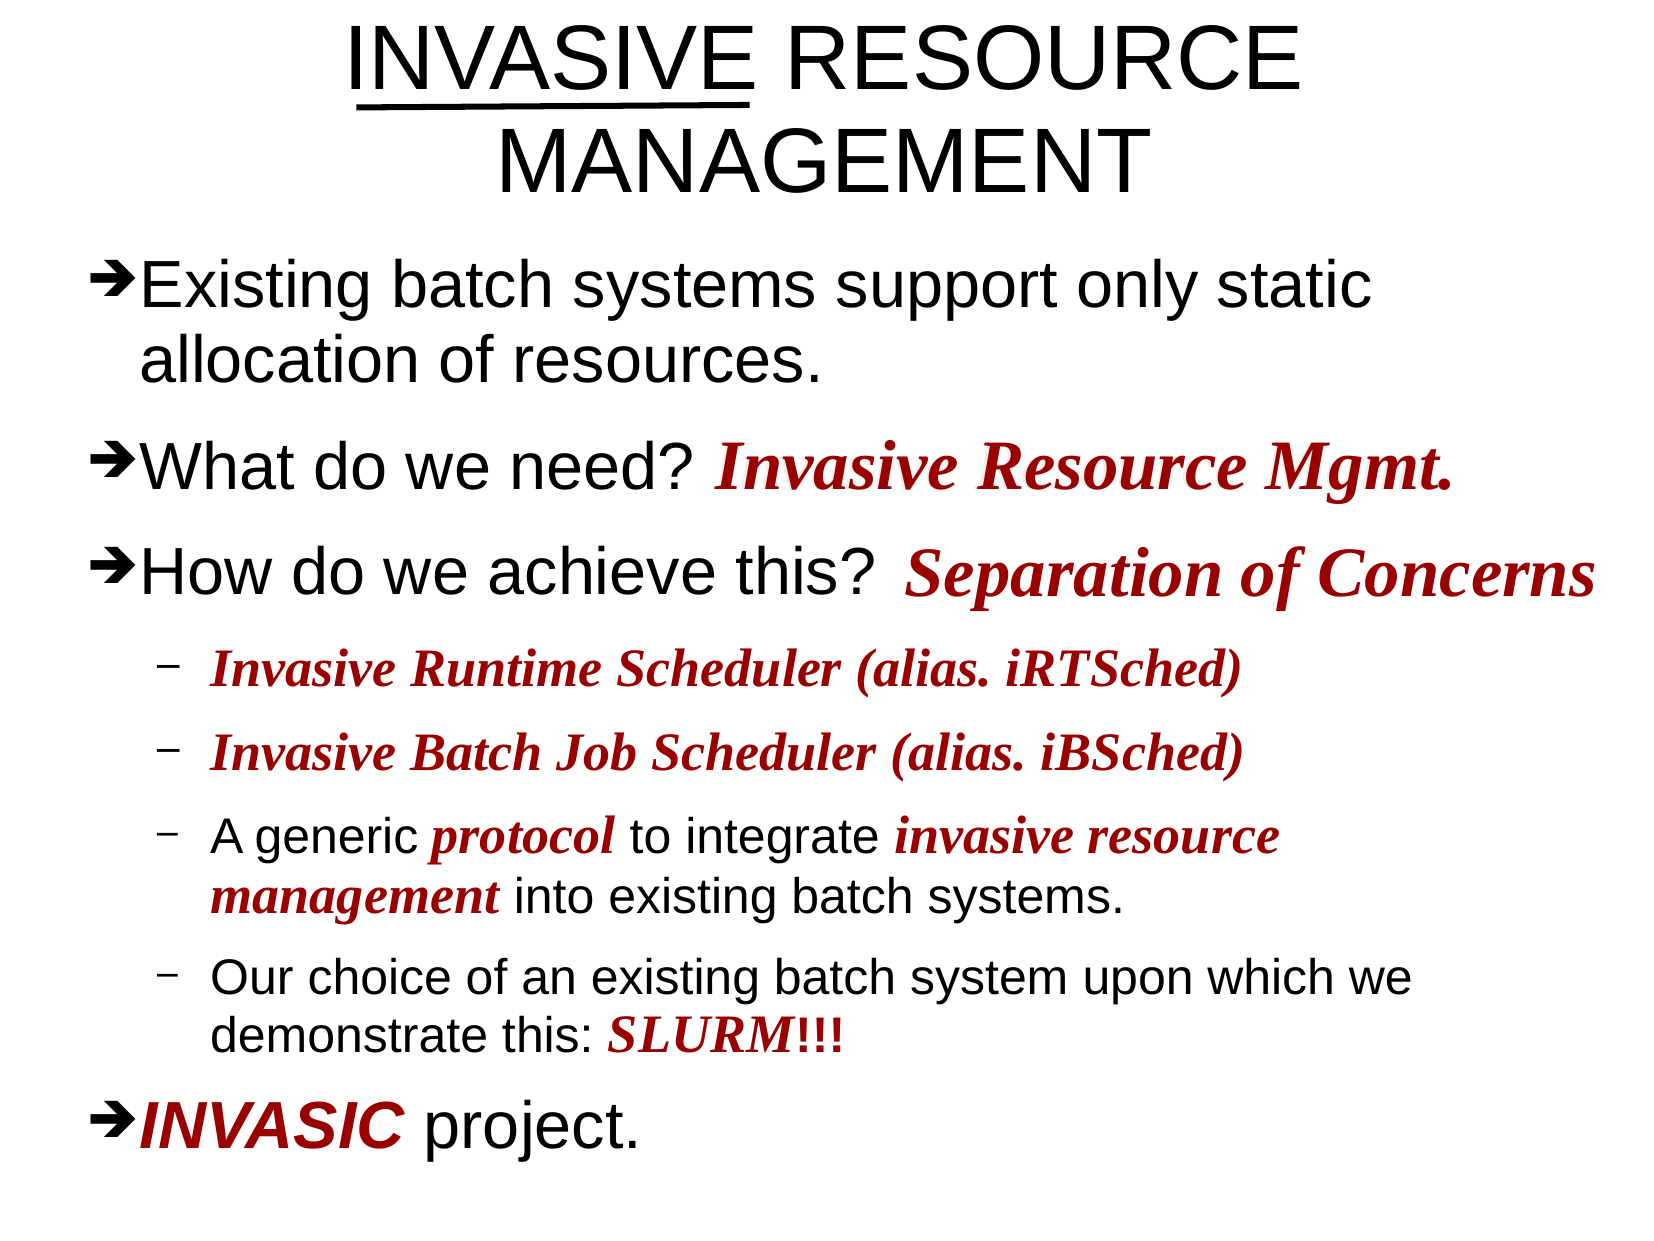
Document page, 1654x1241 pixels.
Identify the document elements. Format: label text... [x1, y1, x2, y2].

list Existing batch systems support only static allocation of resources. What do we need? Invasive Resource Mgmt. How do we achieve this? Invasive Runtime Scheduler (alias. iRTSched) Invasive Batch Job Scheduler (alias. iBSched) A generic protocol to integrate invasive resource management into existing batch systems. Our choice of an existing batch system upon which we demonstrate this: SLURM!!! INVASIC project. [68, 247, 1557, 1241]
text_box [709, 522, 1473, 599]
text_box Invasive Resource Mgmt. [701, 419, 1494, 522]
title INVASIVE RESOURCE MANAGEMENT [80, 5, 1569, 213]
text_box Separation of Concerns [890, 525, 1618, 629]
